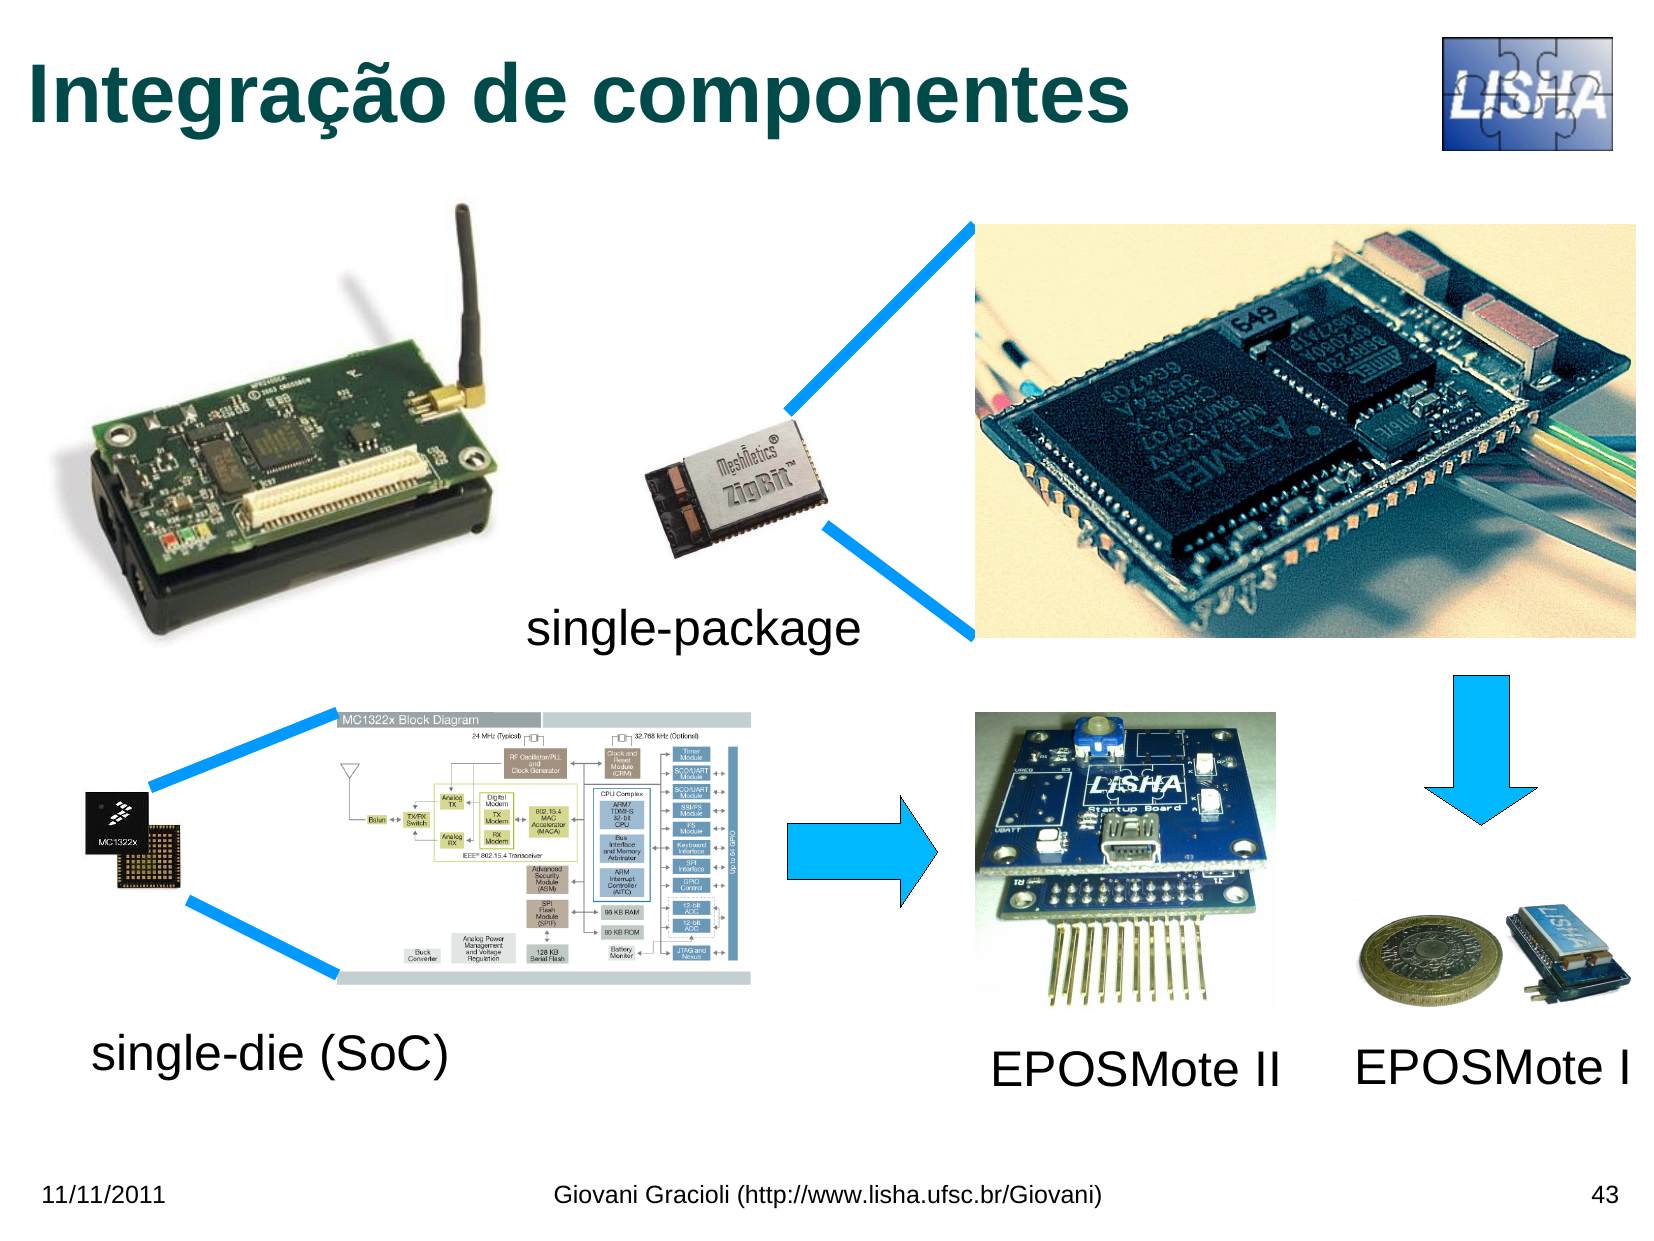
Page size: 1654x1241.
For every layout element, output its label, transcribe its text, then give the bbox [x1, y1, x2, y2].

text_box EPOSMote I [1354, 1039, 1633, 1096]
picture [637, 412, 837, 563]
picture [75, 779, 188, 901]
picture [1442, 37, 1613, 151]
picture [975, 224, 1636, 638]
text_box single-die (SoC) [91, 1025, 451, 1082]
picture [337, 712, 751, 985]
picture [1350, 899, 1639, 1014]
title Integração de componentes [27, 43, 1416, 157]
text_box EPOSMote II [990, 1041, 1283, 1097]
text_box [787, 795, 938, 908]
text_box [1424, 675, 1538, 826]
picture [975, 712, 1276, 1011]
text_box single-package [526, 600, 863, 656]
picture [31, 187, 526, 648]
